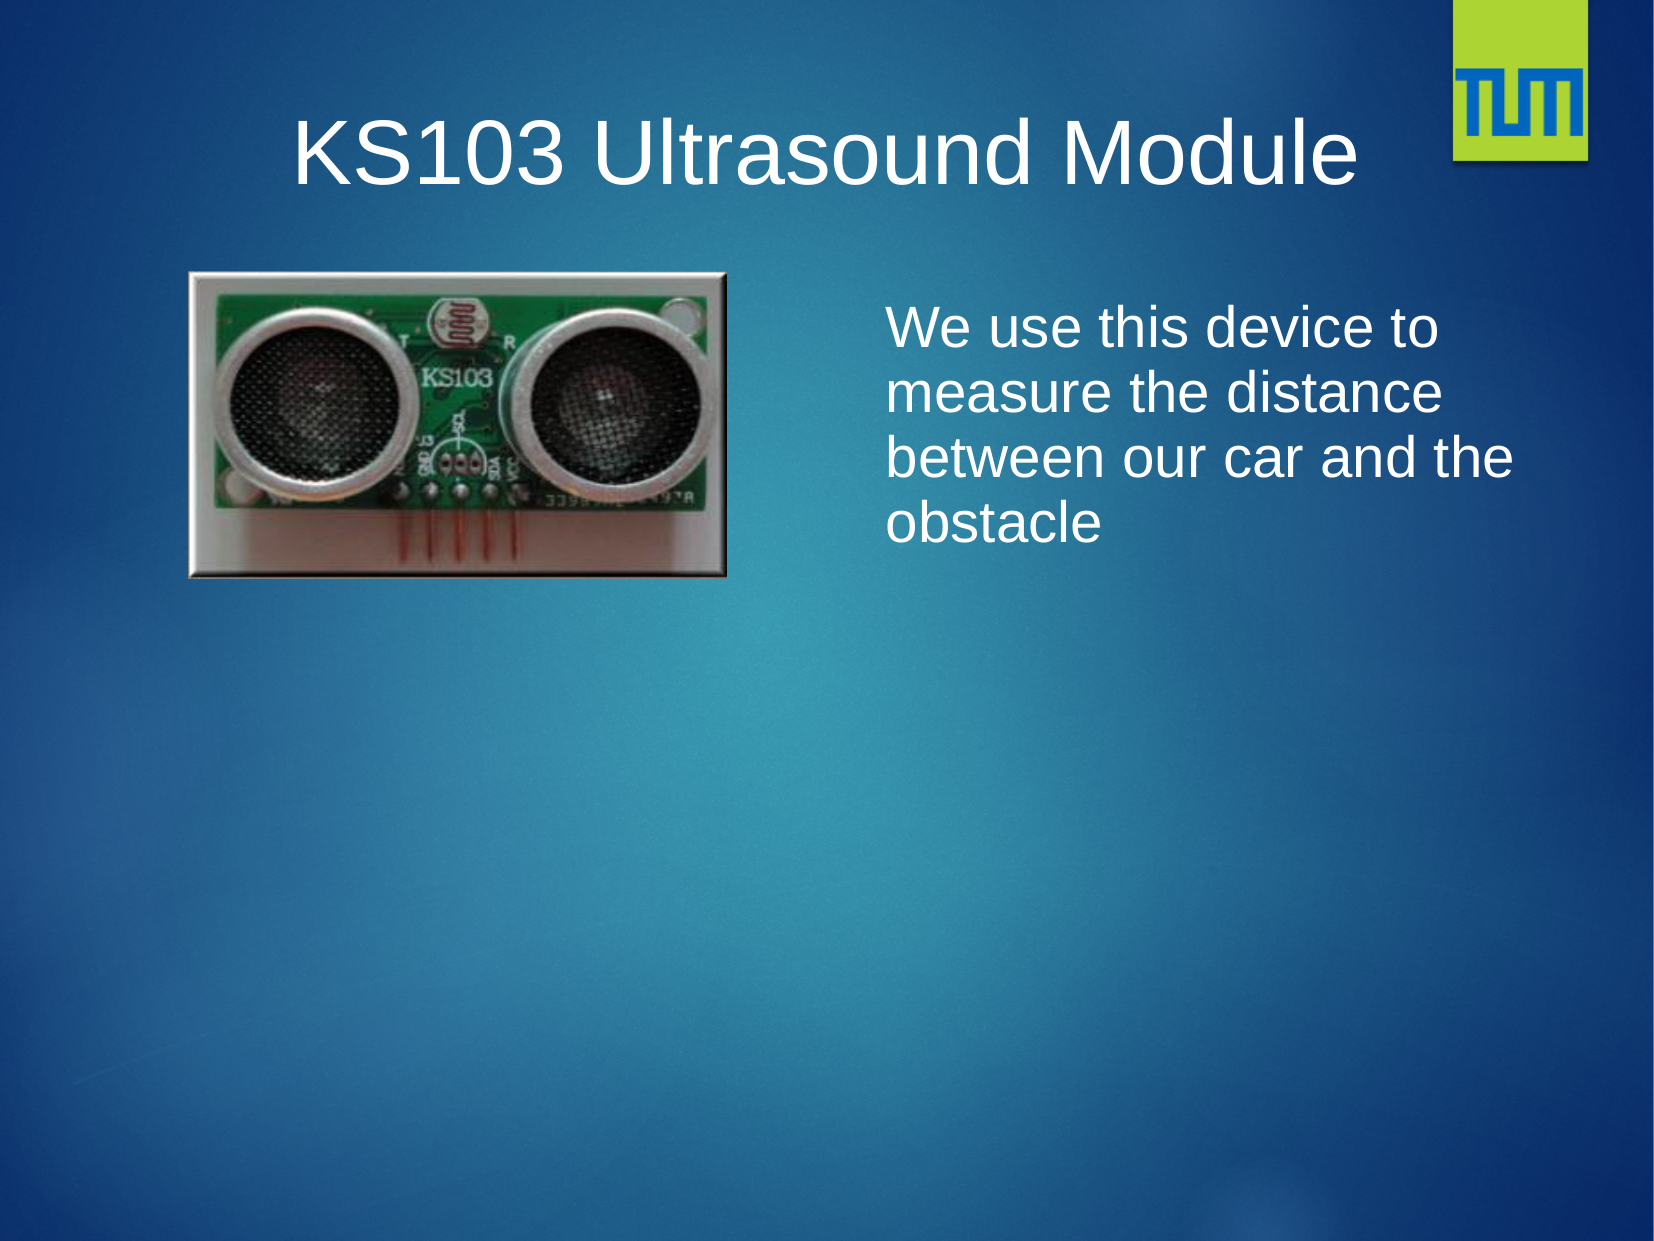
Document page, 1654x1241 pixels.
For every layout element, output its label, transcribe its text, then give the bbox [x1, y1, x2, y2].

list We use this device to measure the distance between our car and the obstacle [814, 294, 1542, 686]
picture [0, 0, 1654, 1241]
title KS103 Ultrasound Module [82, 49, 1571, 257]
